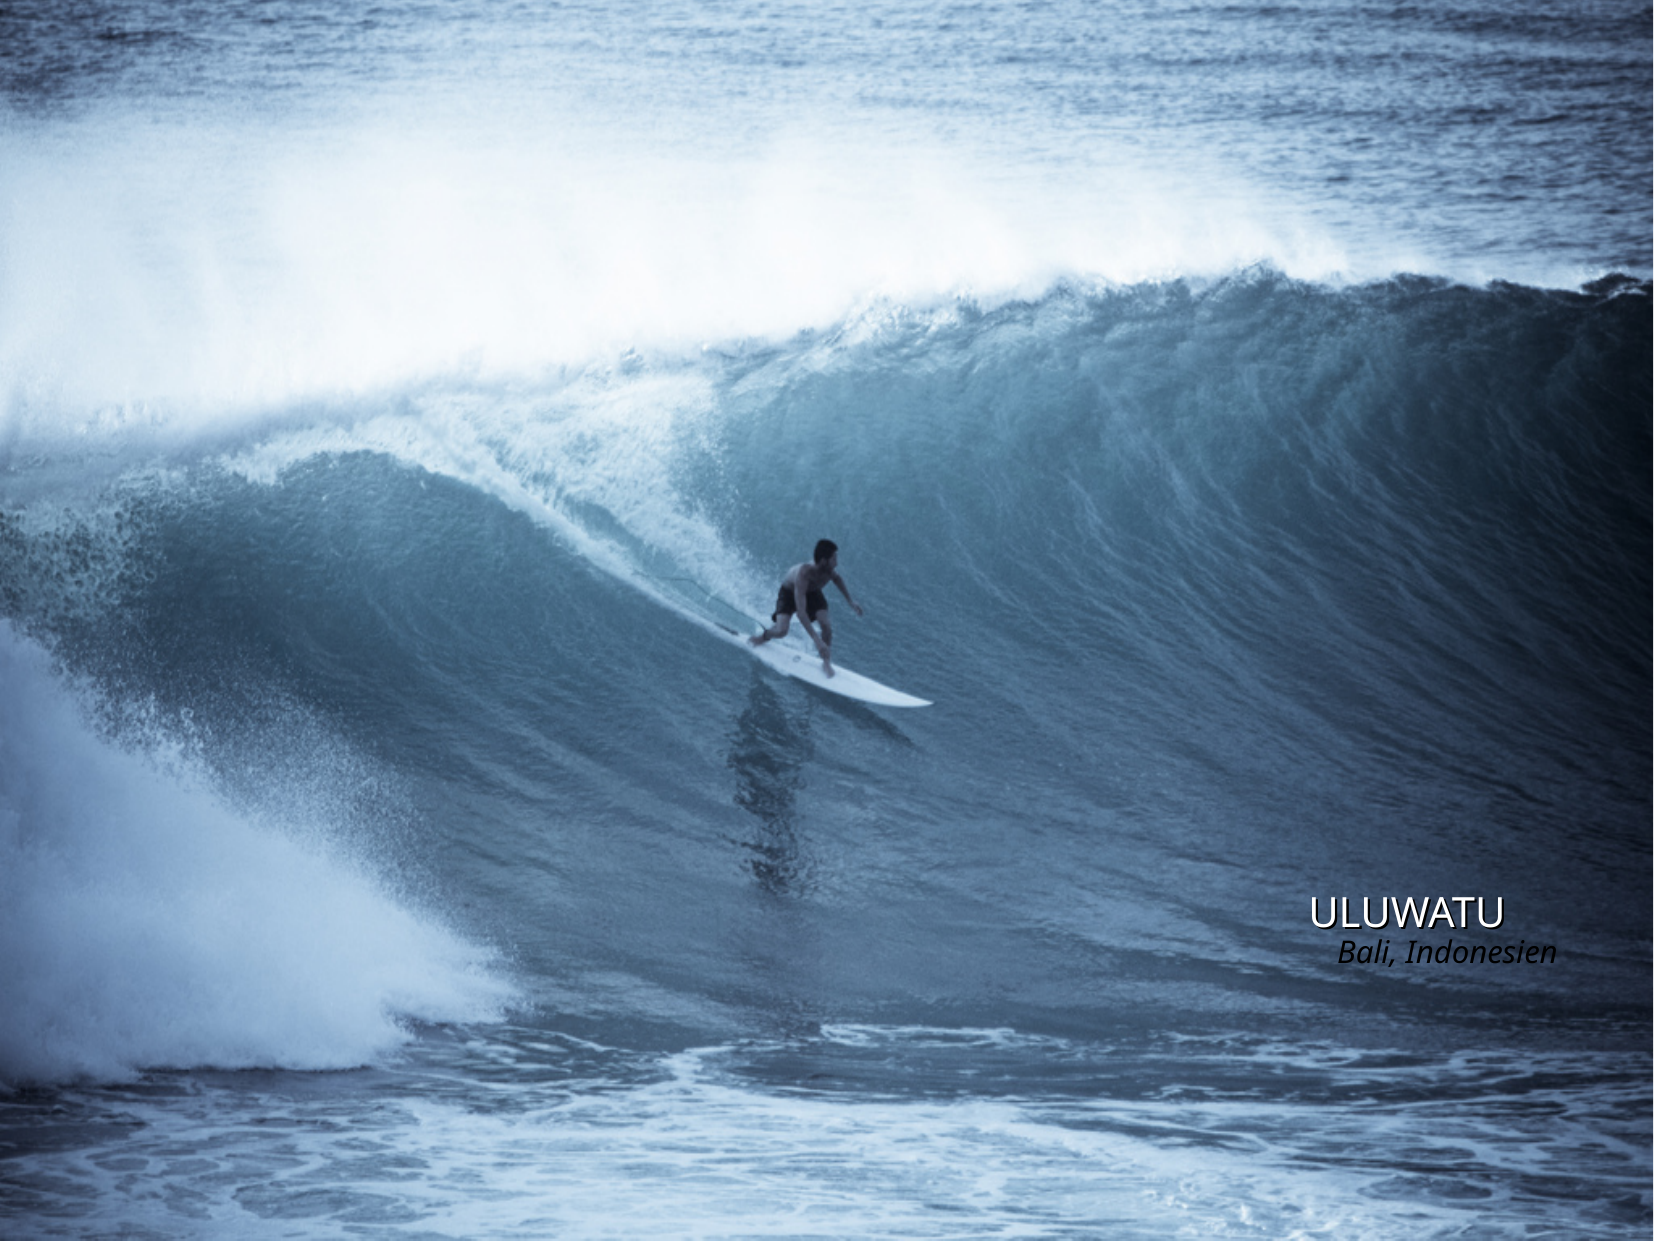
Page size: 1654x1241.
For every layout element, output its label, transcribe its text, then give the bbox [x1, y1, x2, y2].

text_box ULUWATU [1293, 874, 1629, 948]
picture [0, 0, 1654, 1241]
text_box Bali, Indonesien [1322, 922, 1626, 982]
